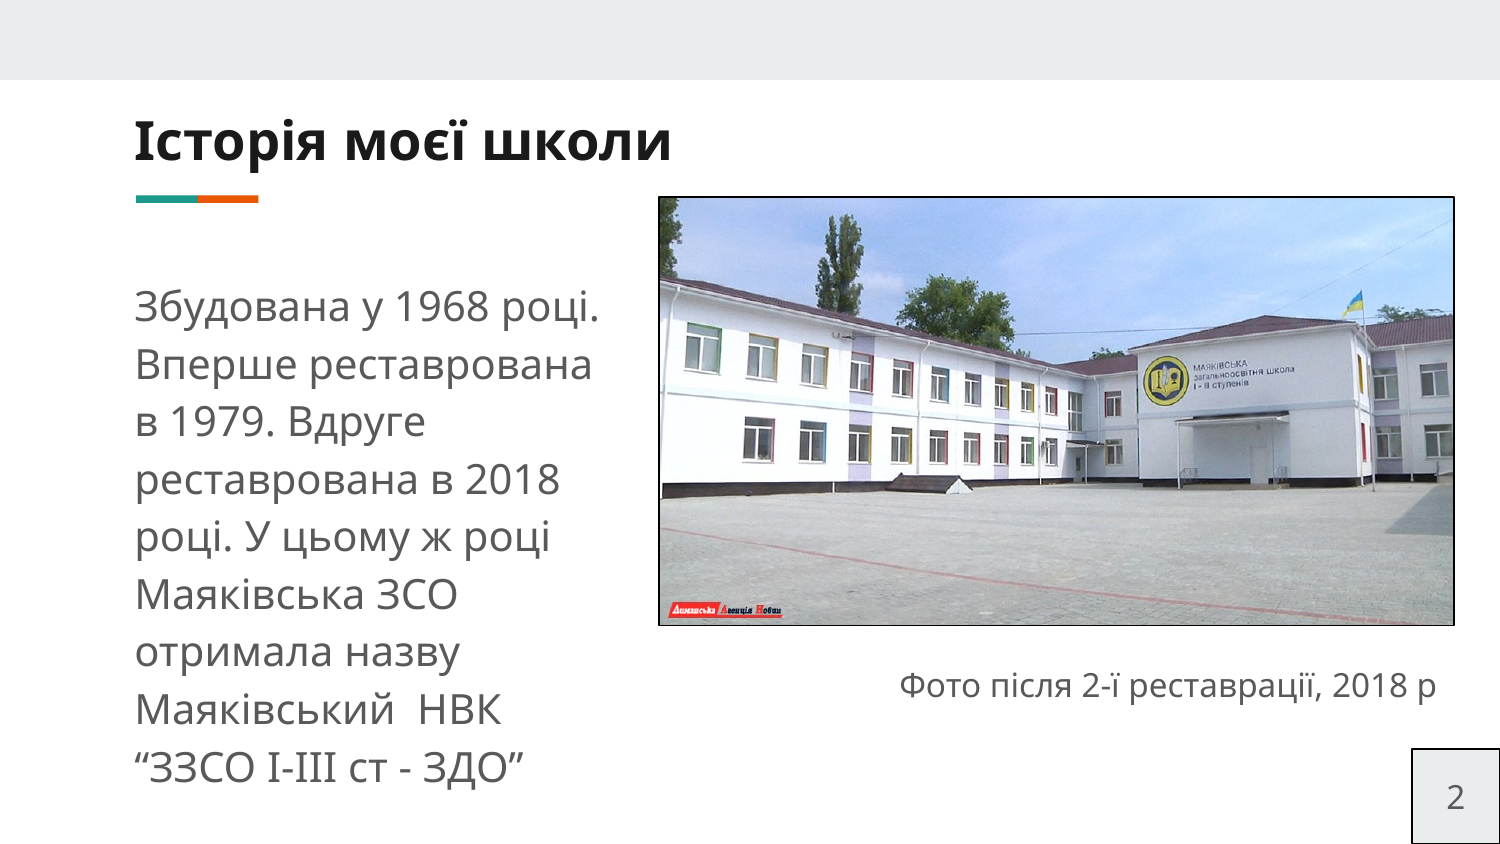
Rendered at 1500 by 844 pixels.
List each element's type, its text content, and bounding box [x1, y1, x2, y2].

title Історія моєї школи [119, 91, 1381, 180]
list Фото після 2-ї реставрації, 2018 р [659, 643, 1454, 780]
subtitle 2 [1412, 748, 1500, 844]
picture [659, 197, 1454, 625]
list Збудована у 1968 році. Вперше реставрована в 1979. Вдруге реставрована в 2018 році. У цьому ж році Маяківська ЗСО отримала назву Маяківський НВК “ЗЗСО І-ІІІ ст - ЗДО” [119, 257, 630, 696]
